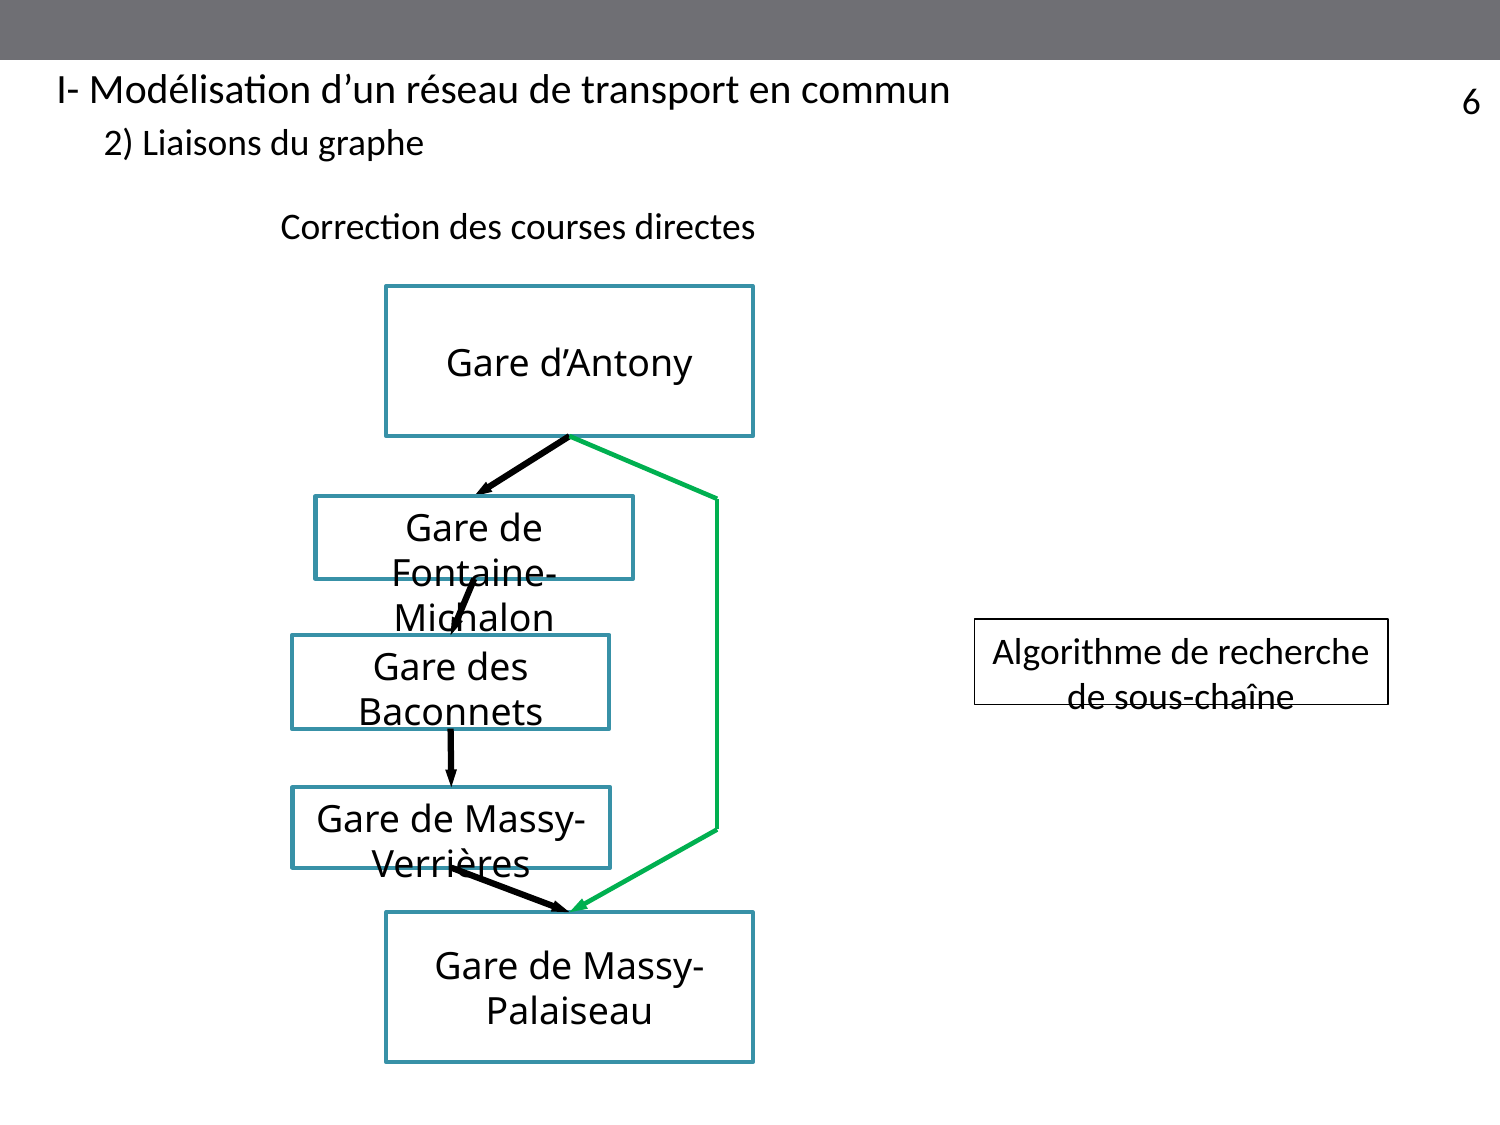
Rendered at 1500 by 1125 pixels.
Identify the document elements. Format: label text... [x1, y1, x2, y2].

text_box I- Modélisation d’un réseau de transport en commun [41, 55, 1255, 120]
title Correction des courses directes [265, 182, 834, 268]
text_box 6 [1446, 69, 1497, 131]
text_box Algorithme de recherche de sous-chaîne [974, 619, 1388, 705]
text_box Gare de Massy-Palaiseau [386, 912, 753, 1062]
text_box Gare de Fontaine-Michalon [315, 496, 633, 579]
text_box Gare des Baconnets [292, 635, 609, 729]
text_box Gare de Massy-Verrières [293, 787, 610, 868]
text_box 2) Liaisons du graphe [89, 110, 440, 170]
text_box Gare d’Antony [386, 286, 753, 436]
